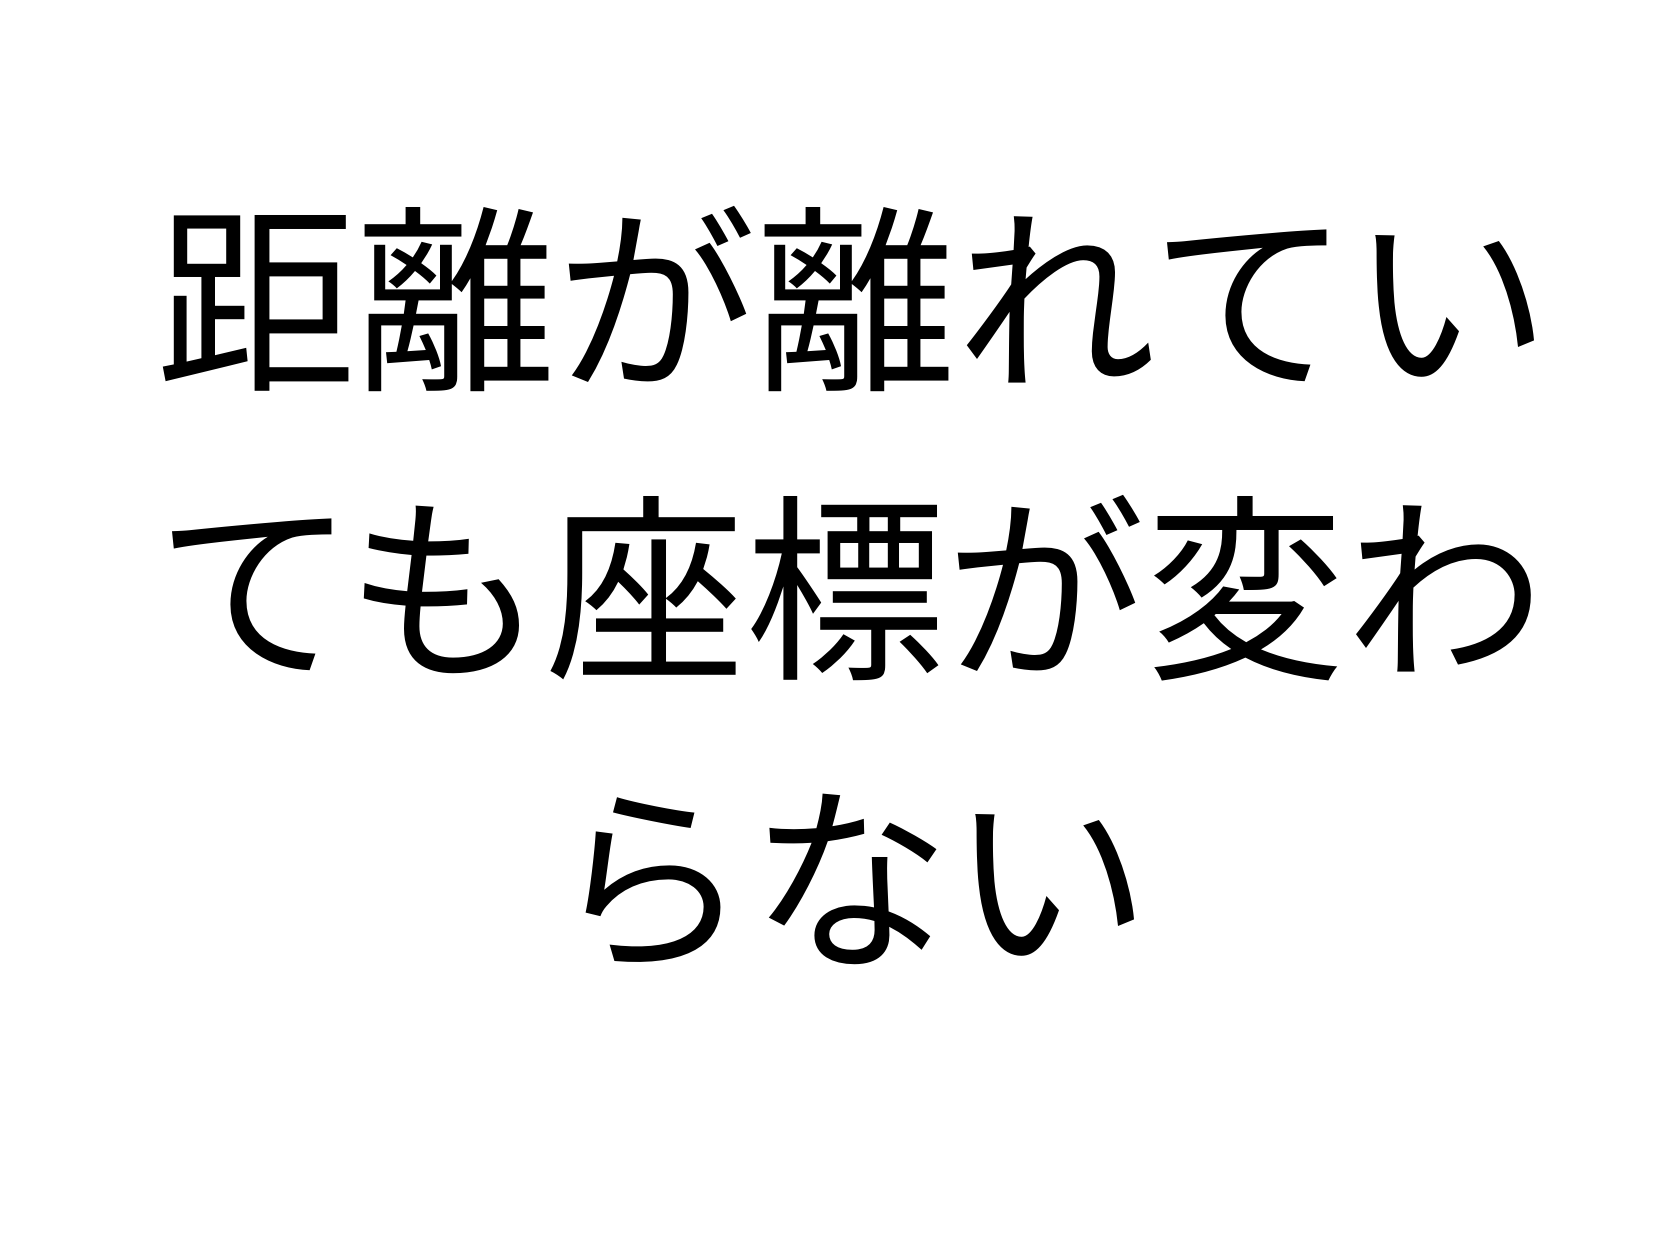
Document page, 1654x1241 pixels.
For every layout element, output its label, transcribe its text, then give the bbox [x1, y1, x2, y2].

title 距離が離れていても座標が変わらない [106, 127, 1595, 1028]
